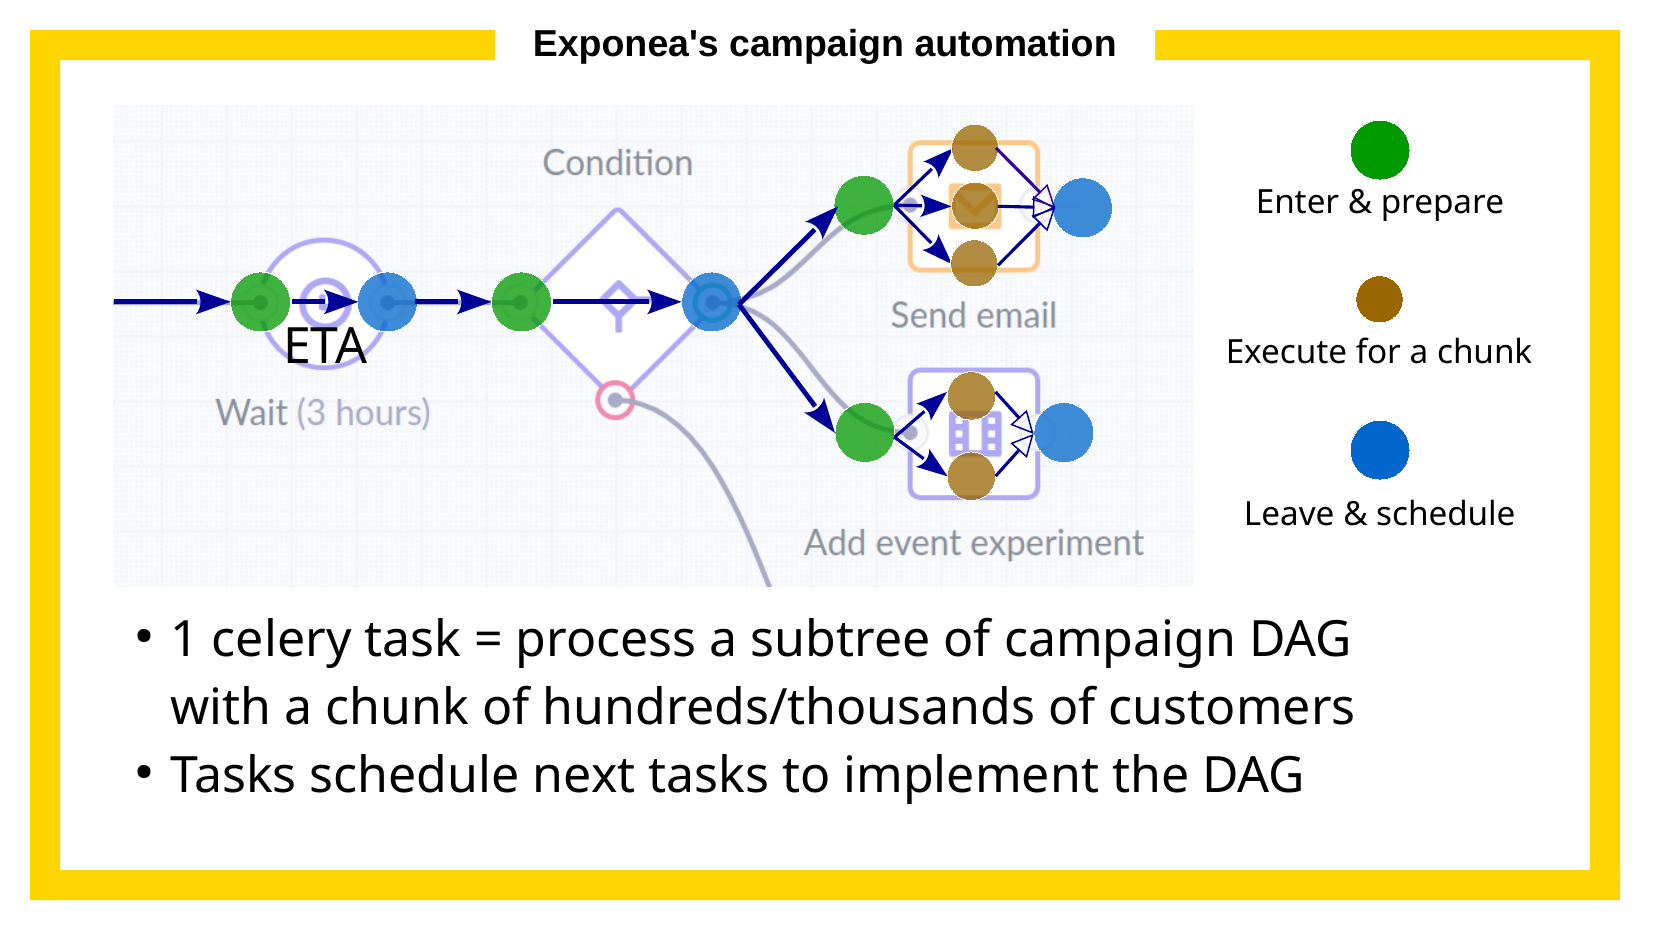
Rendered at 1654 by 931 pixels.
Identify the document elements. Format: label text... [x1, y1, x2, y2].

text_box [833, 175, 894, 236]
text_box 1 celery task = process a subtree of campaign DAG with a chunk of hundreds/thousands of customers Tasks schedule next tasks to implement the DAG [135, 96, 1531, 837]
text_box [834, 402, 895, 463]
text_box [947, 451, 996, 501]
text_box Enter & prepare [1350, 120, 1411, 181]
text_box [950, 239, 998, 287]
text_box [357, 271, 418, 332]
text_box Execute for a chunk [1355, 275, 1404, 323]
text_box [1033, 402, 1094, 463]
text_box Leave & schedule [1350, 420, 1411, 481]
text_box [947, 371, 996, 421]
text_box [491, 271, 552, 332]
text_box Exponea's campaign automation [495, 5, 1156, 81]
picture [113, 105, 1194, 587]
text_box [951, 124, 999, 172]
text_box [30, 30, 1621, 901]
text_box [681, 271, 742, 332]
text_box [230, 271, 291, 332]
text_box [1053, 177, 1113, 238]
text_box [951, 182, 999, 230]
